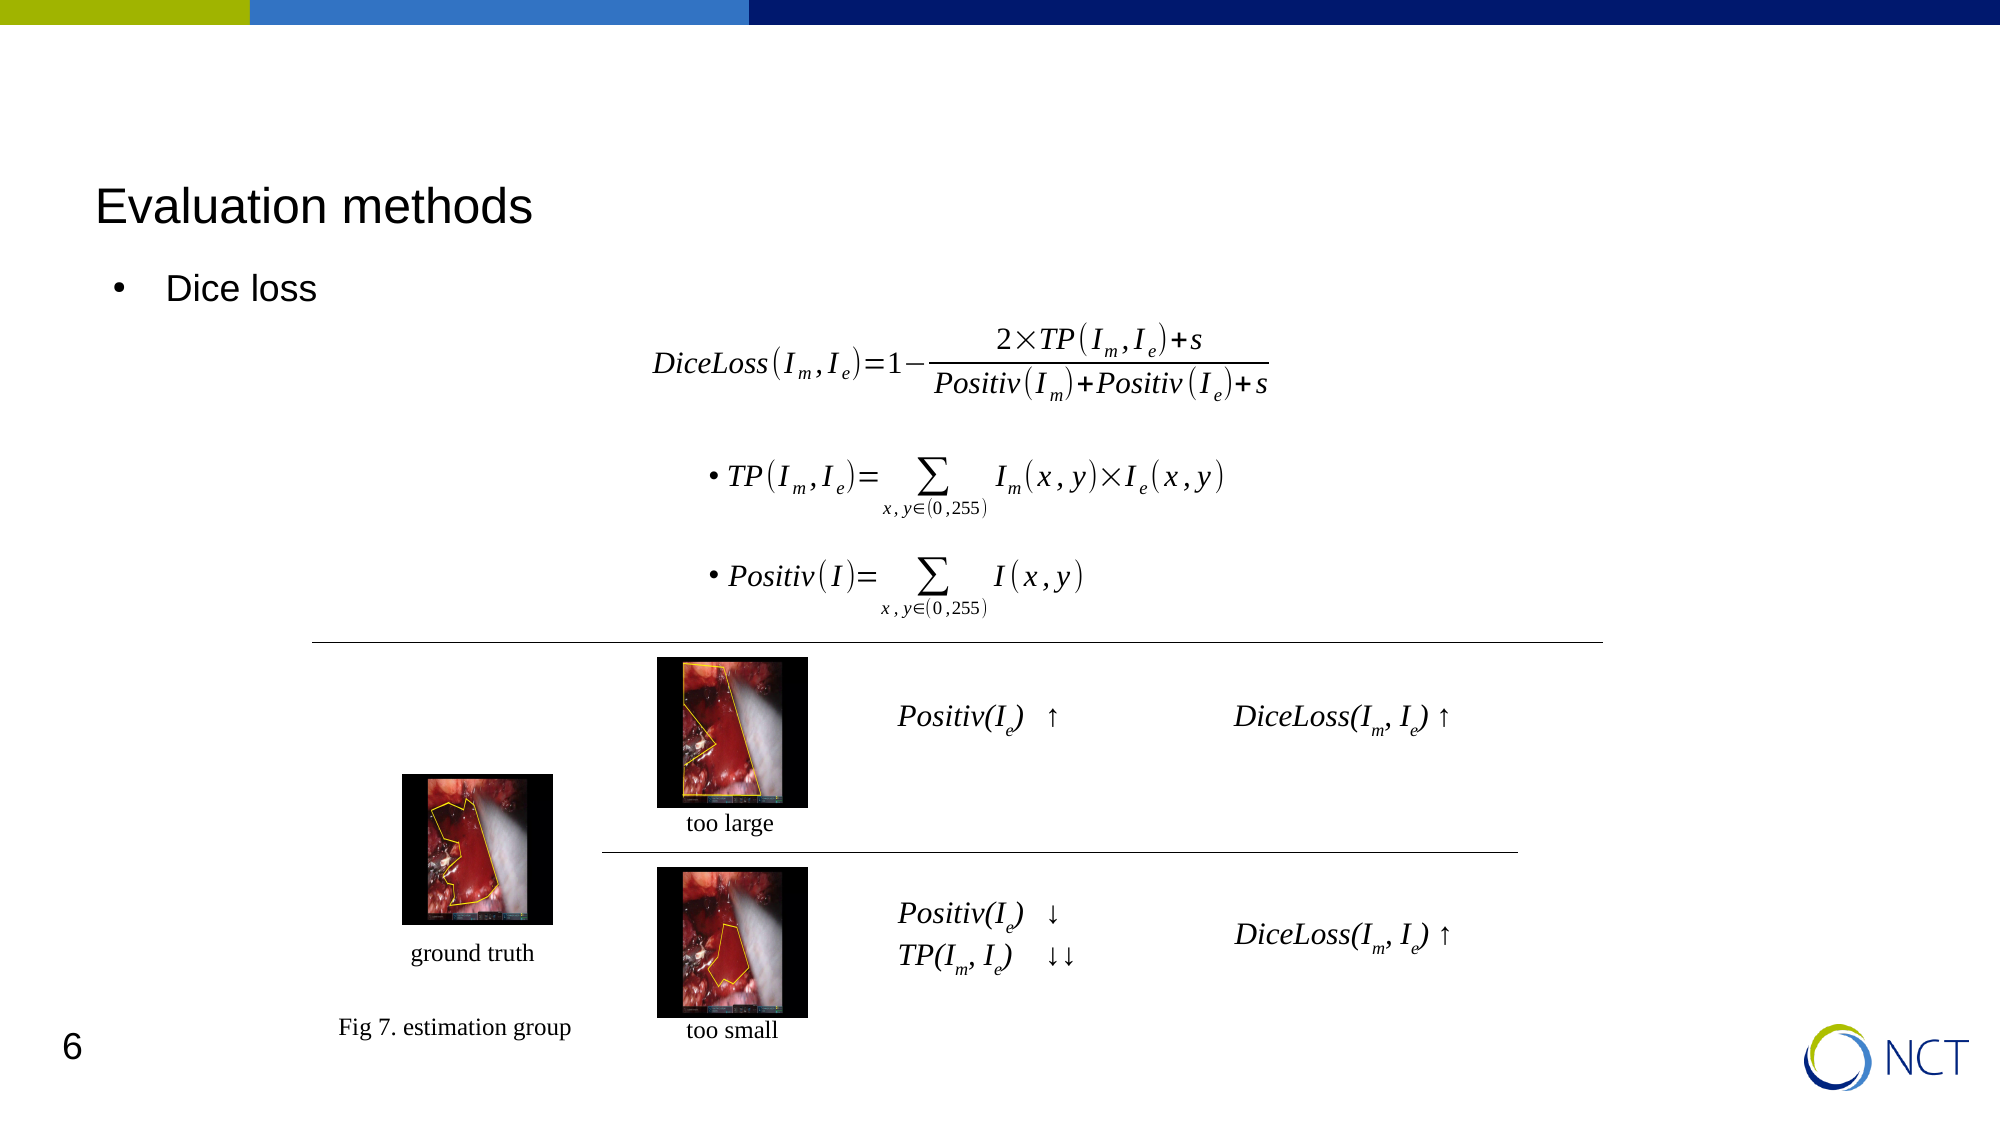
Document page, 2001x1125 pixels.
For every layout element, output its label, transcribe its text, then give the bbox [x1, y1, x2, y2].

text_box too small [665, 1009, 801, 1052]
picture [402, 774, 553, 925]
chart [745, 555, 1090, 621]
text_box • • [684, 451, 745, 622]
title Evaluation methods [94, 112, 1886, 300]
picture [1804, 1024, 1969, 1091]
text_box DiceLoss(Im, Ie) ↑ [1219, 691, 1468, 748]
text_box DiceLoss(Im, Ie) ↑ [1219, 909, 1468, 967]
text_box Positiv(Ie) ↓ TP(Im, Ie) ↓↓ [882, 888, 1098, 987]
picture [657, 657, 808, 808]
picture [657, 867, 808, 1018]
text_box too large [665, 802, 801, 845]
list Dice loss [94, 267, 461, 319]
chart [745, 455, 1231, 521]
text_box ground truth [389, 932, 558, 978]
chart [645, 321, 1278, 406]
text_box Positiv(Ie) ↑ [882, 691, 1128, 783]
text_box Fig 7. estimation group [310, 1005, 635, 1049]
